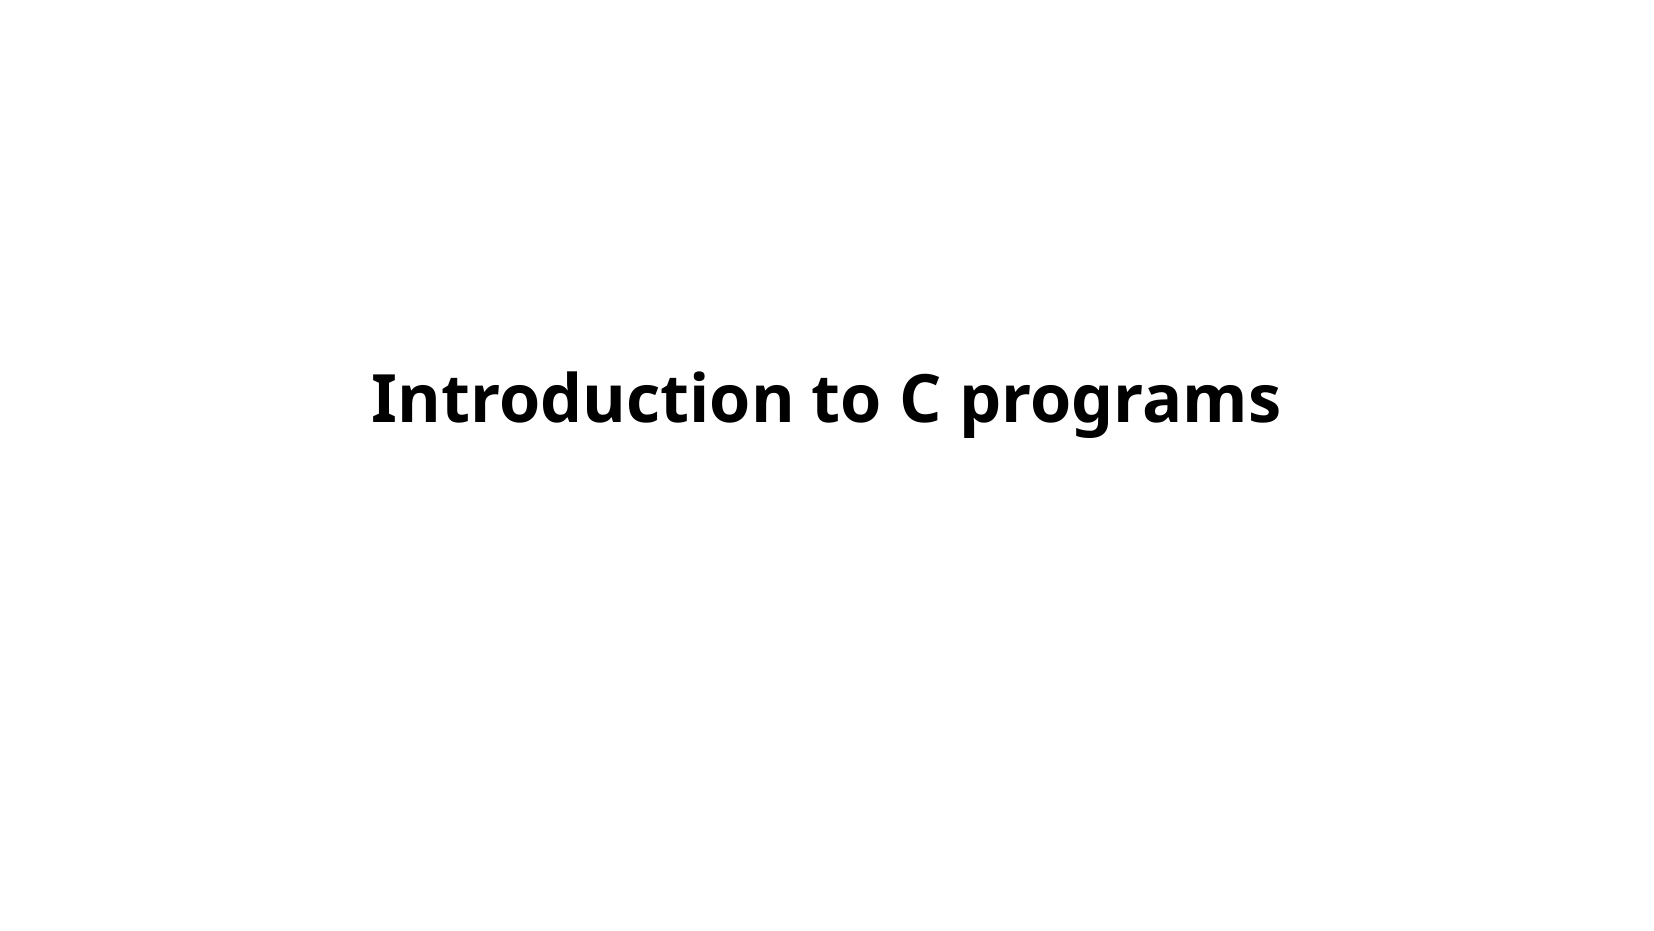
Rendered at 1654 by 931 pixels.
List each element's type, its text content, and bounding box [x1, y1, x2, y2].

subtitle Introduction to C programs [82, 37, 1571, 757]
